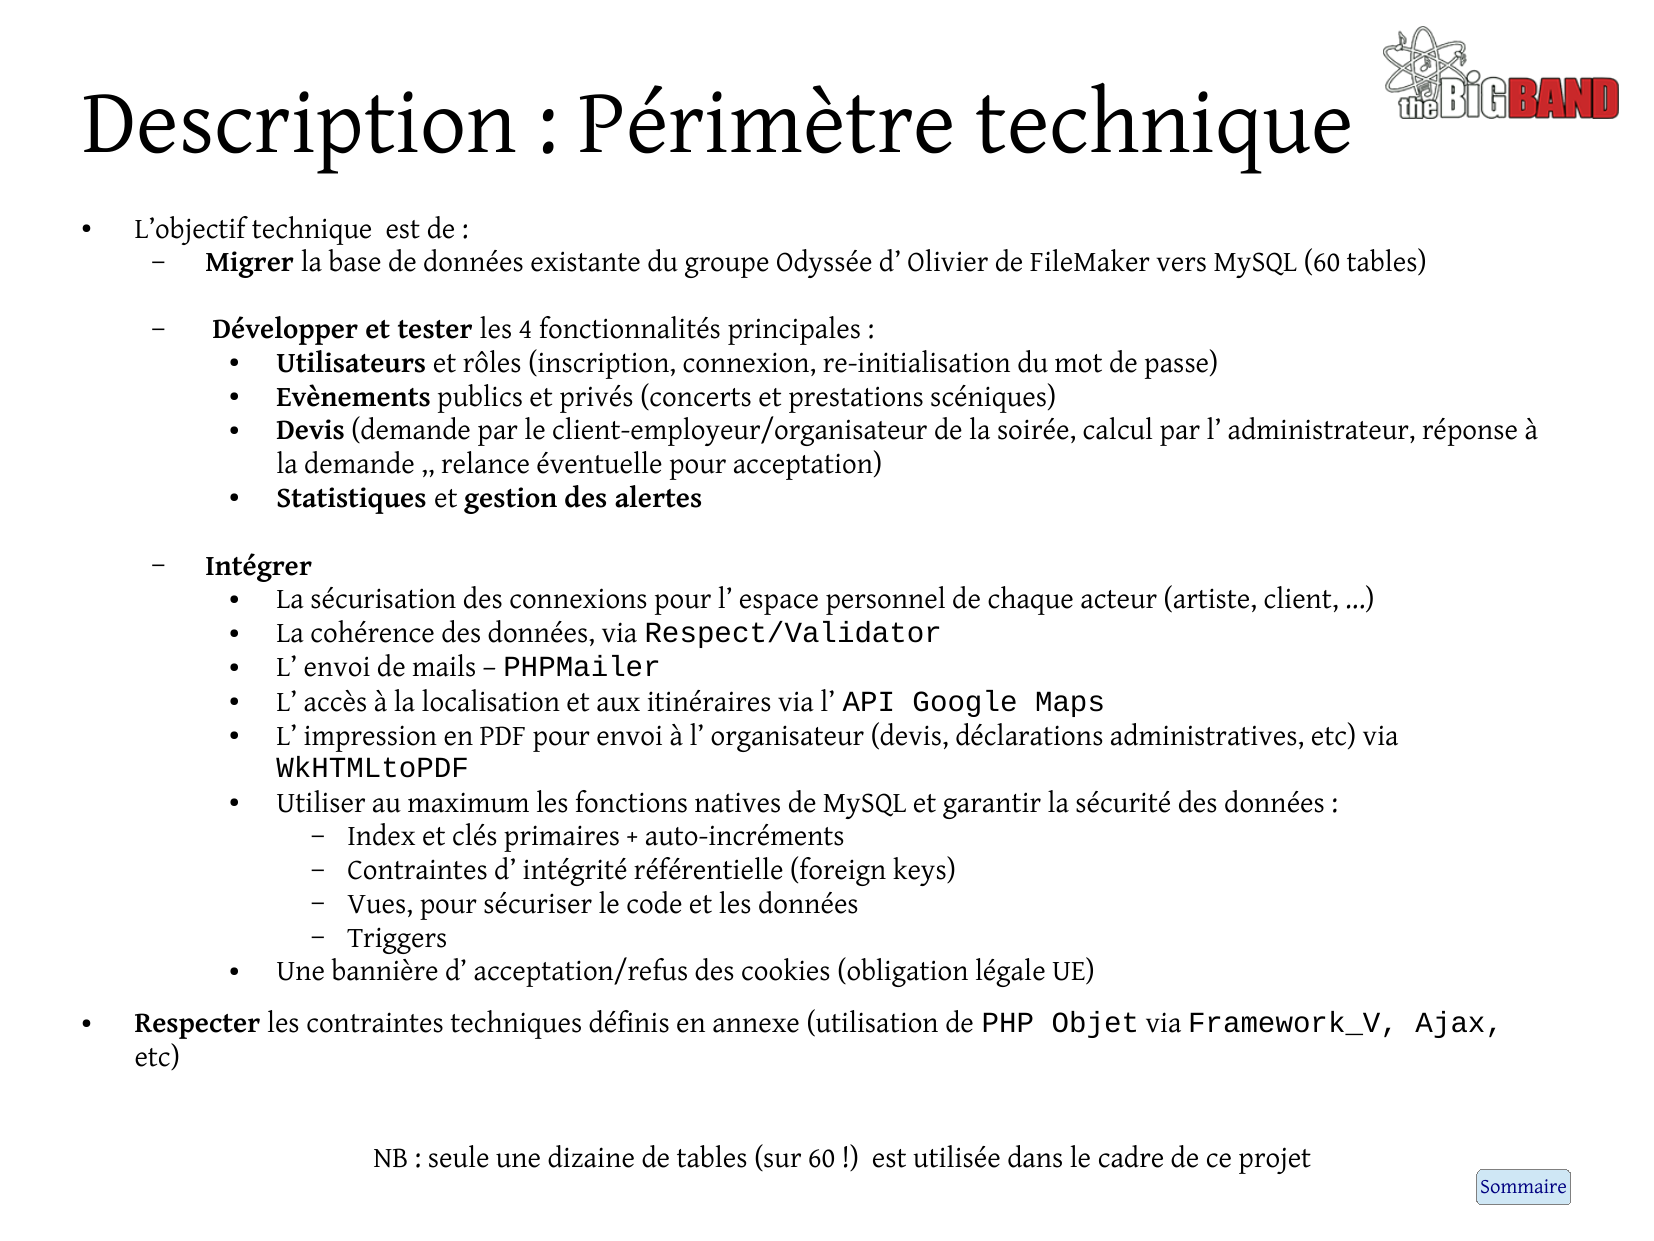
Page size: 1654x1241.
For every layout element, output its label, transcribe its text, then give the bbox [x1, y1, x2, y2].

list L’objectif technique est de : Migrer la base de données existante du groupe Odyssée d’ Olivier de FileMaker vers MySQL (60 tables) Développer et tester les 4 fonctionnalités principales : Utilisateurs et rôles (inscription, connexion, re-initialisation du mot de passe) Evènements publics et privés (concerts et prestations scéniques) Devis (demande par le client-employeur/organisateur de la soirée, calcul par l’ administrateur, réponse à la demande ,, relance éventuelle pour acceptation) Statistiques et gestion des alertes Intégrer La sécurisation des connexions pour l’ espace personnel de chaque acteur (artiste, client, ...) La cohérence des données, via Respect/Validator L’ envoi de mails – PHPMailer L’ accès à la localisation et aux itinéraires via l’ API Google Maps L’ impression en PDF pour envoi à l’ organisateur (devis, déclarations administratives, etc) via WkHTMLtoPDF Utiliser au maximum les fonctions natives de MySQL et garantir la sécurité des données : Index et clés primaires + auto-incréments Contraintes d’ intégrité référentielle (foreign keys) Vues, pour sécuriser le code et les données Triggers Une bannière d’ acceptation/refus des cookies (obligation légale UE) Respecter les contraintes techniques définis en annexe (utilisation de PHP Objet via Framework_V, Ajax, etc) NB : seule une dizaine de tables (sur 60 !) est utilisée dans le cadre de ce projet [63, 212, 1552, 1173]
picture [1383, 26, 1619, 119]
text_box Sommaire [1476, 1169, 1571, 1205]
title Description : Périmètre technique [82, 49, 1571, 201]
